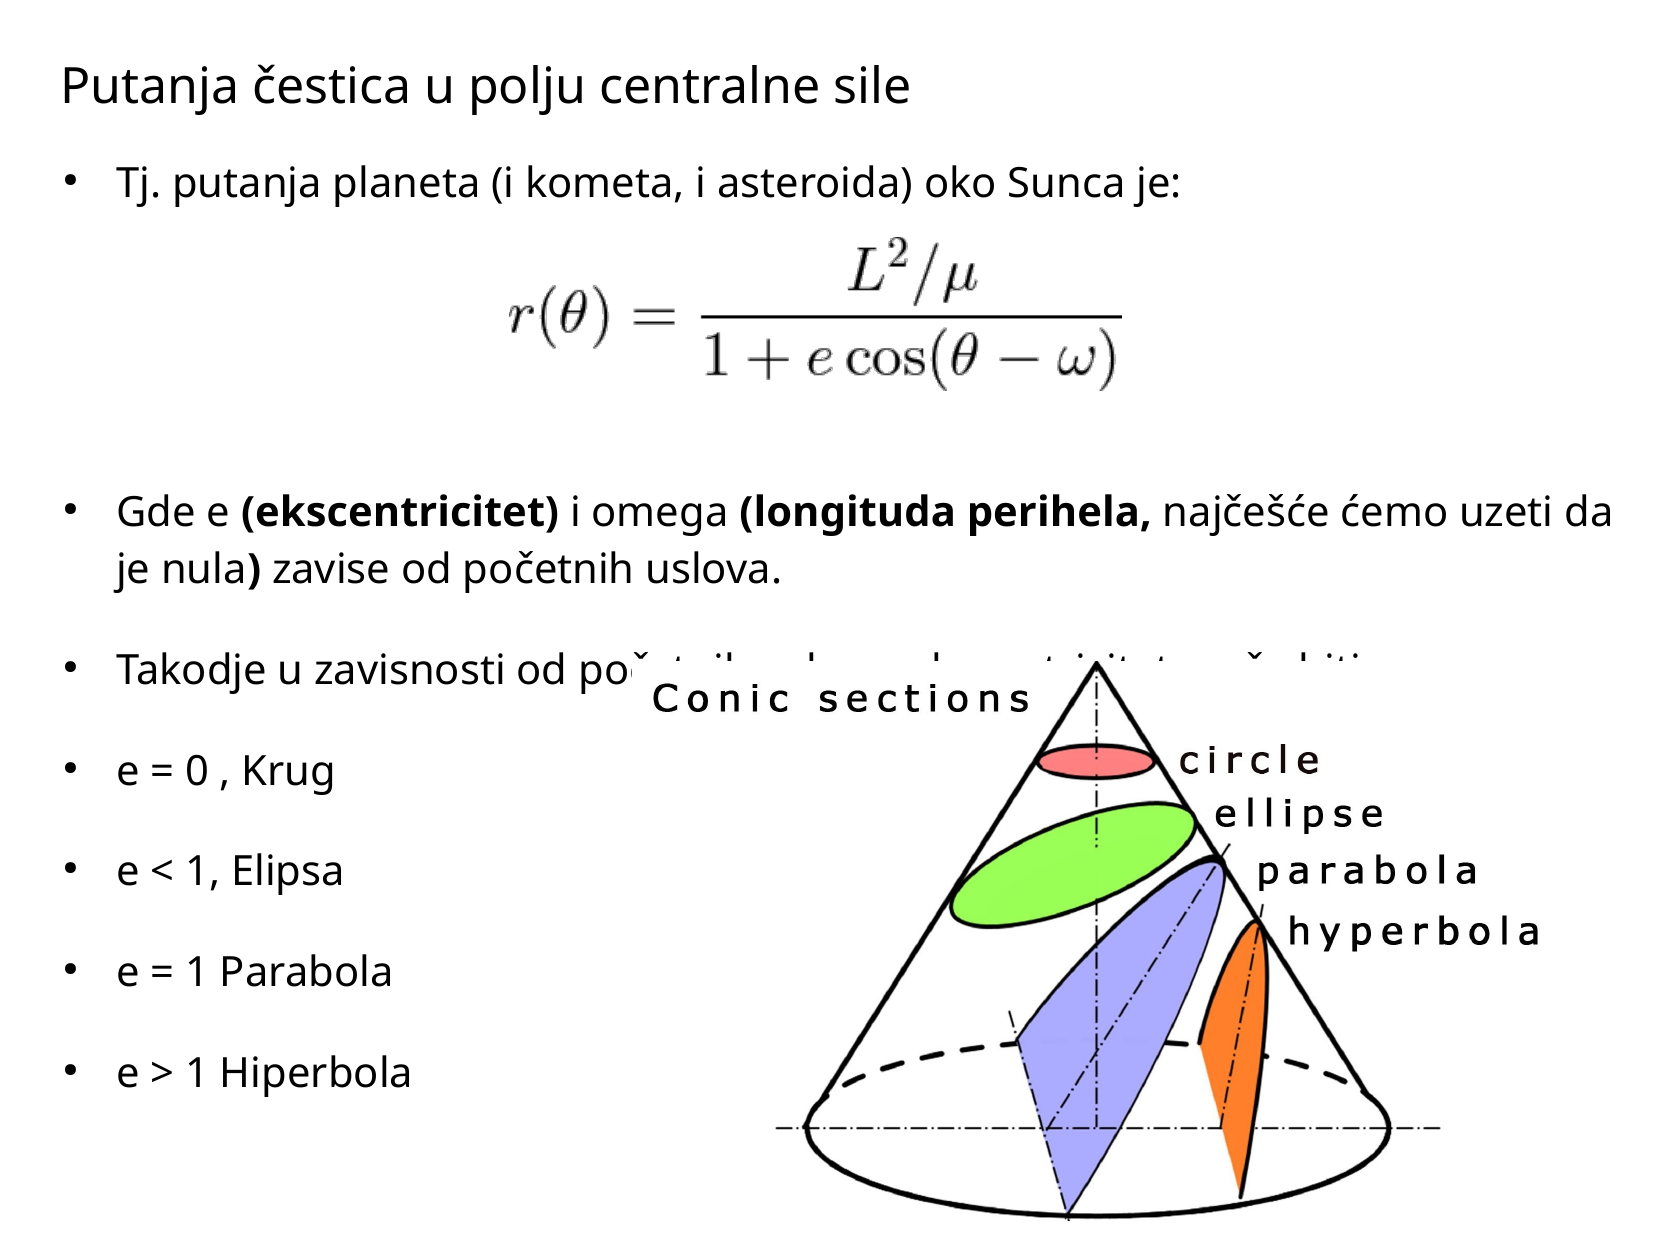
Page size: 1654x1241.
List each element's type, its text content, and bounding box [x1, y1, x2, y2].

list Tj. putanja planeta (i kometa, i asteroida) oko Sunca je: Gde e (ekscentricitet) i omega (longituda perihela, najčešće ćemo uzeti da je nula) zavise od početnih uslova. Takodje u zavisnosti od početnih uslova, ekscentricitet može biti: e = 0 , Krug e < 1, Elipsa e = 1 Parabola e > 1 Hiperbola [45, 152, 1635, 1126]
picture [632, 661, 1627, 1221]
picture [509, 237, 1122, 391]
title Putanja čestica u polju centralne sile [59, 17, 1648, 150]
